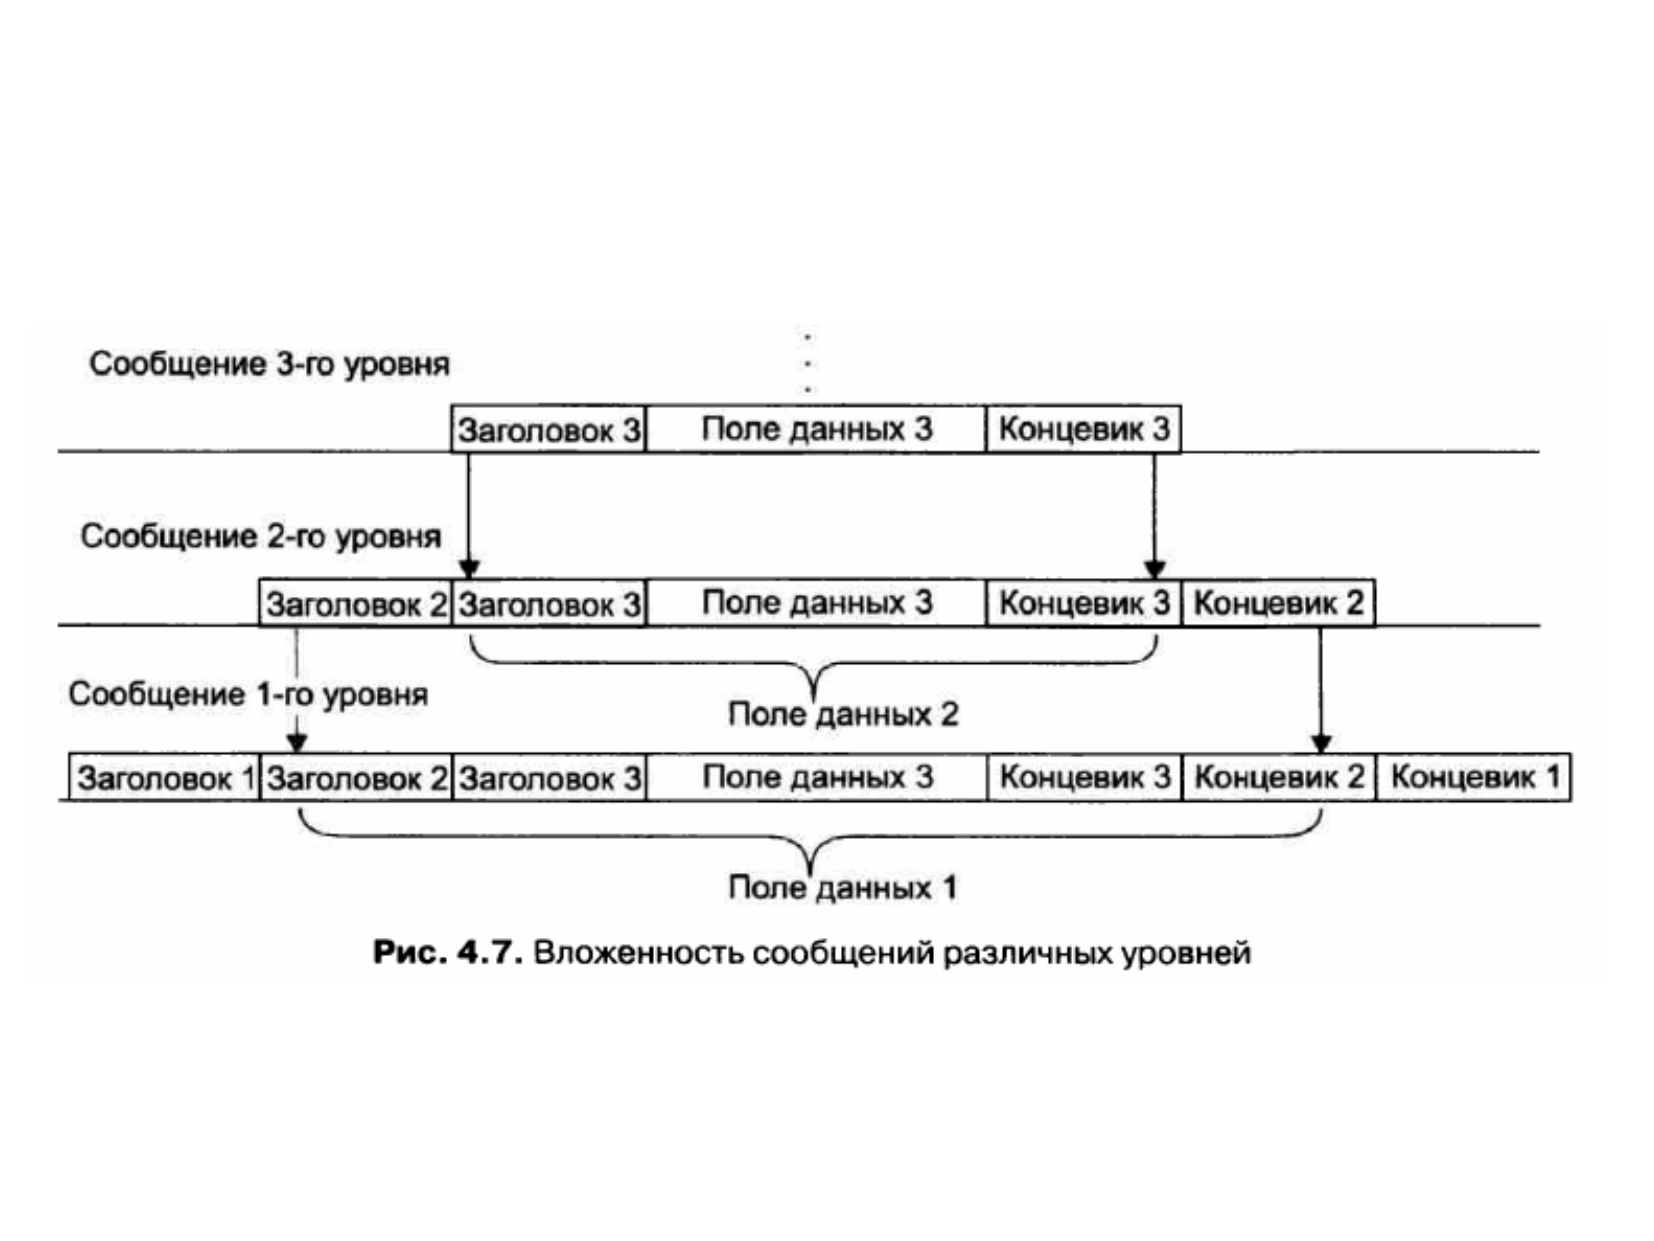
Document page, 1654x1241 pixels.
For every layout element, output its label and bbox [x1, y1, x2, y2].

picture [29, 324, 1605, 981]
